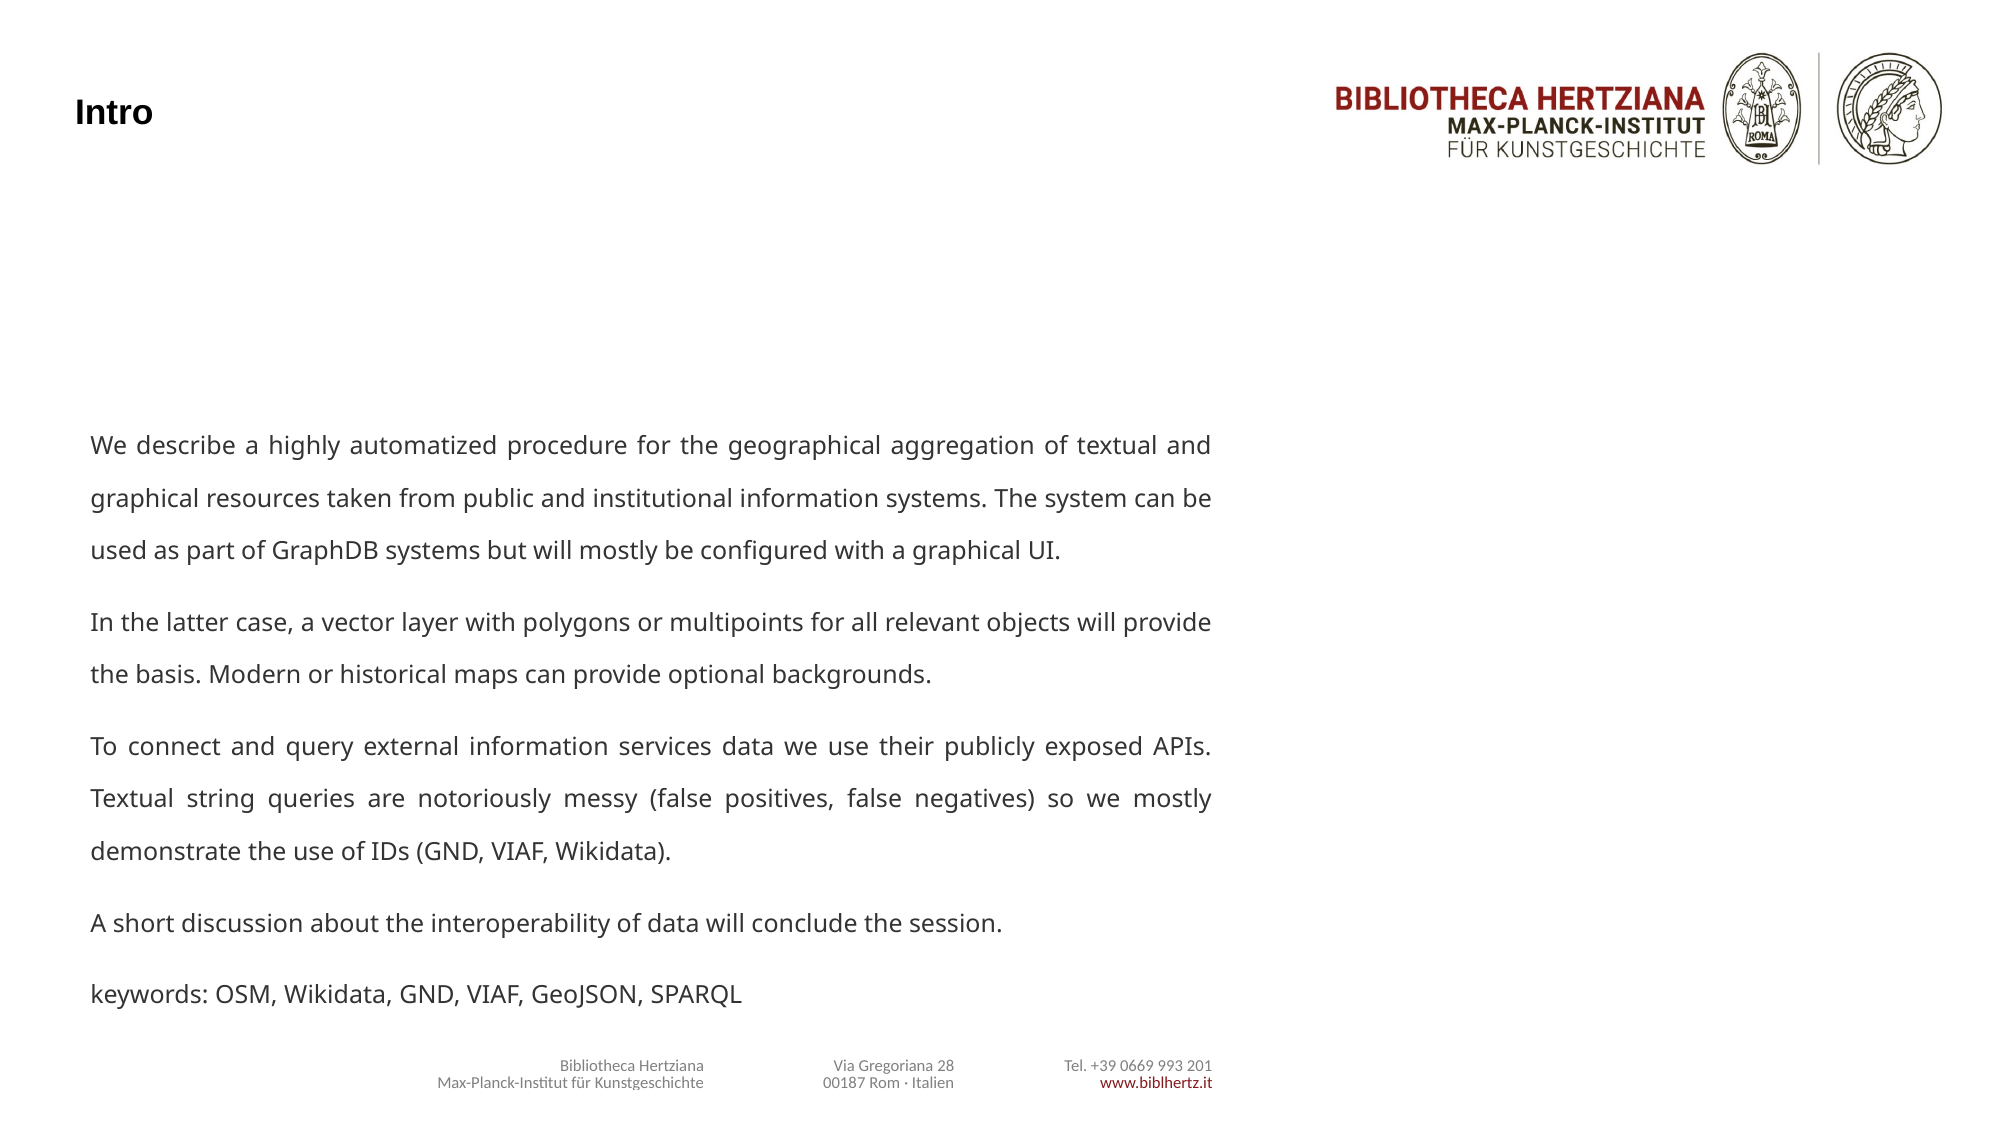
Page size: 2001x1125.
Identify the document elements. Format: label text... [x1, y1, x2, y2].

list We describe a highly automatized procedure for the geographical aggregation of textual and graphical resources taken from public and institutional information systems. The system can be used as part of GraphDB systems but will mostly be configured with a graphical UI. In the latter case, a vector layer with polygons or multipoints for all relevant objects will provide the basis. Modern or historical maps can provide optional backgrounds. To connect and query external information services data we use their publicly exposed APIs. Textual string queries are notoriously messy (false positives, false negatives) so we mostly demonstrate the use of IDs (GND, VIAF, Wikidata). A short discussion about the interoperability of data will conclude the session. keywords: OSM, Wikidata, GND, VIAF, GeoJSON, SPARQL [90, 408, 1214, 1062]
title Intro [75, 37, 1276, 188]
picture [1276, 37, 1951, 182]
